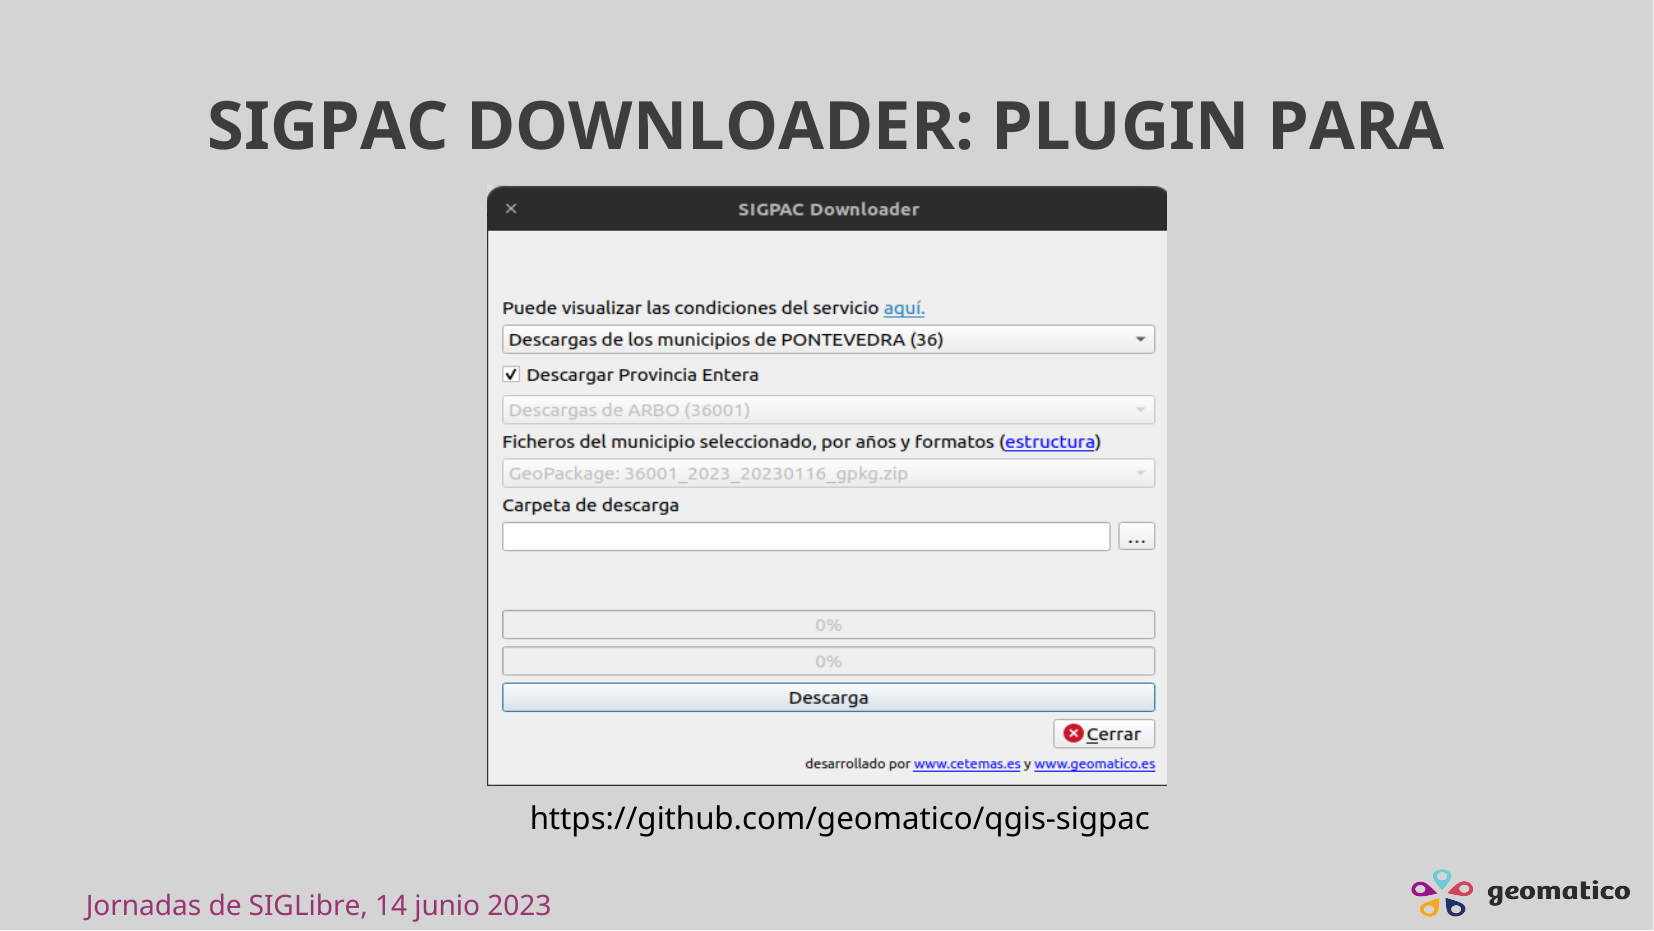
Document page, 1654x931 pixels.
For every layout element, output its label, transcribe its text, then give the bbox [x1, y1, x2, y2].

text_box SIGPAC DOWNLOADER: PLUGIN PARA QGIS [177, 78, 1477, 167]
picture [1400, 864, 1642, 922]
text_box https://github.com/geomatico/qgis-sigpac [515, 788, 1139, 847]
picture [487, 185, 1167, 786]
